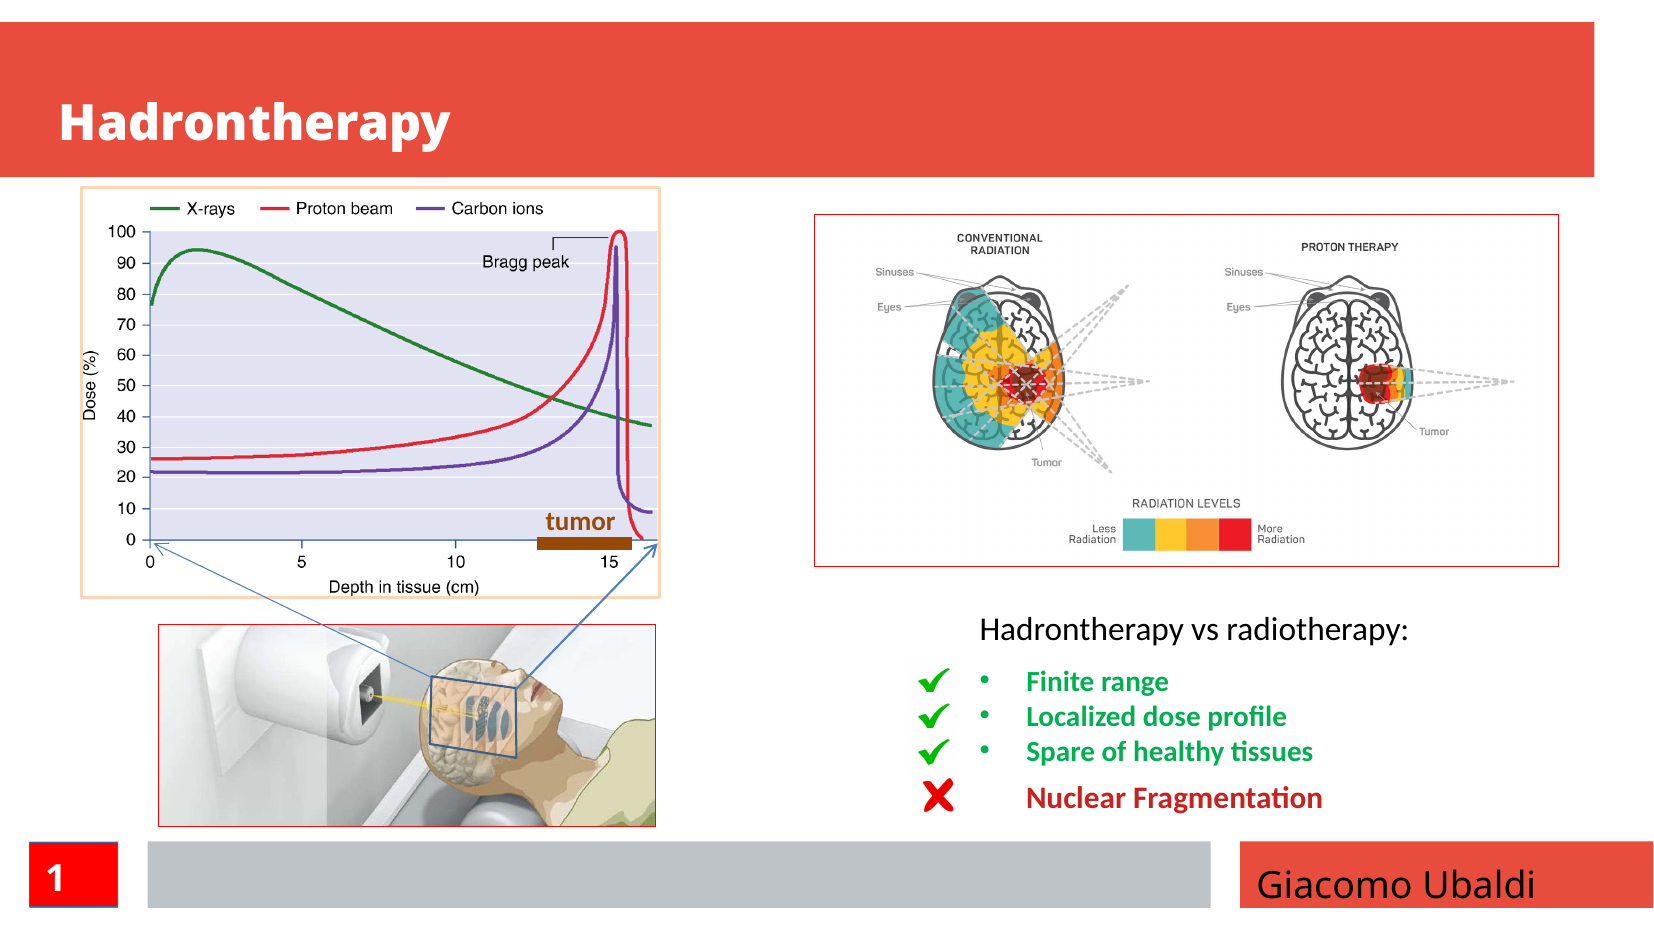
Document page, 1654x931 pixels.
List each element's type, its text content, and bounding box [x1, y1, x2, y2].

picture [158, 624, 656, 827]
text_box Hadrontherapy vs radiotherapy: Finite range Localized dose profile Spare of healthy tissues [964, 599, 1426, 855]
picture [82, 188, 658, 596]
picture [814, 214, 1559, 567]
text_box tumor [530, 496, 631, 544]
picture [910, 657, 958, 816]
text_box [29, 842, 118, 907]
picture [325, 624, 576, 687]
text_box [429, 676, 517, 758]
picture [609, 546, 658, 596]
title Hadrontherapy [59, 44, 1595, 156]
text_box Giacomo Ubaldi [1241, 850, 1568, 910]
text_box 1 [30, 844, 86, 903]
